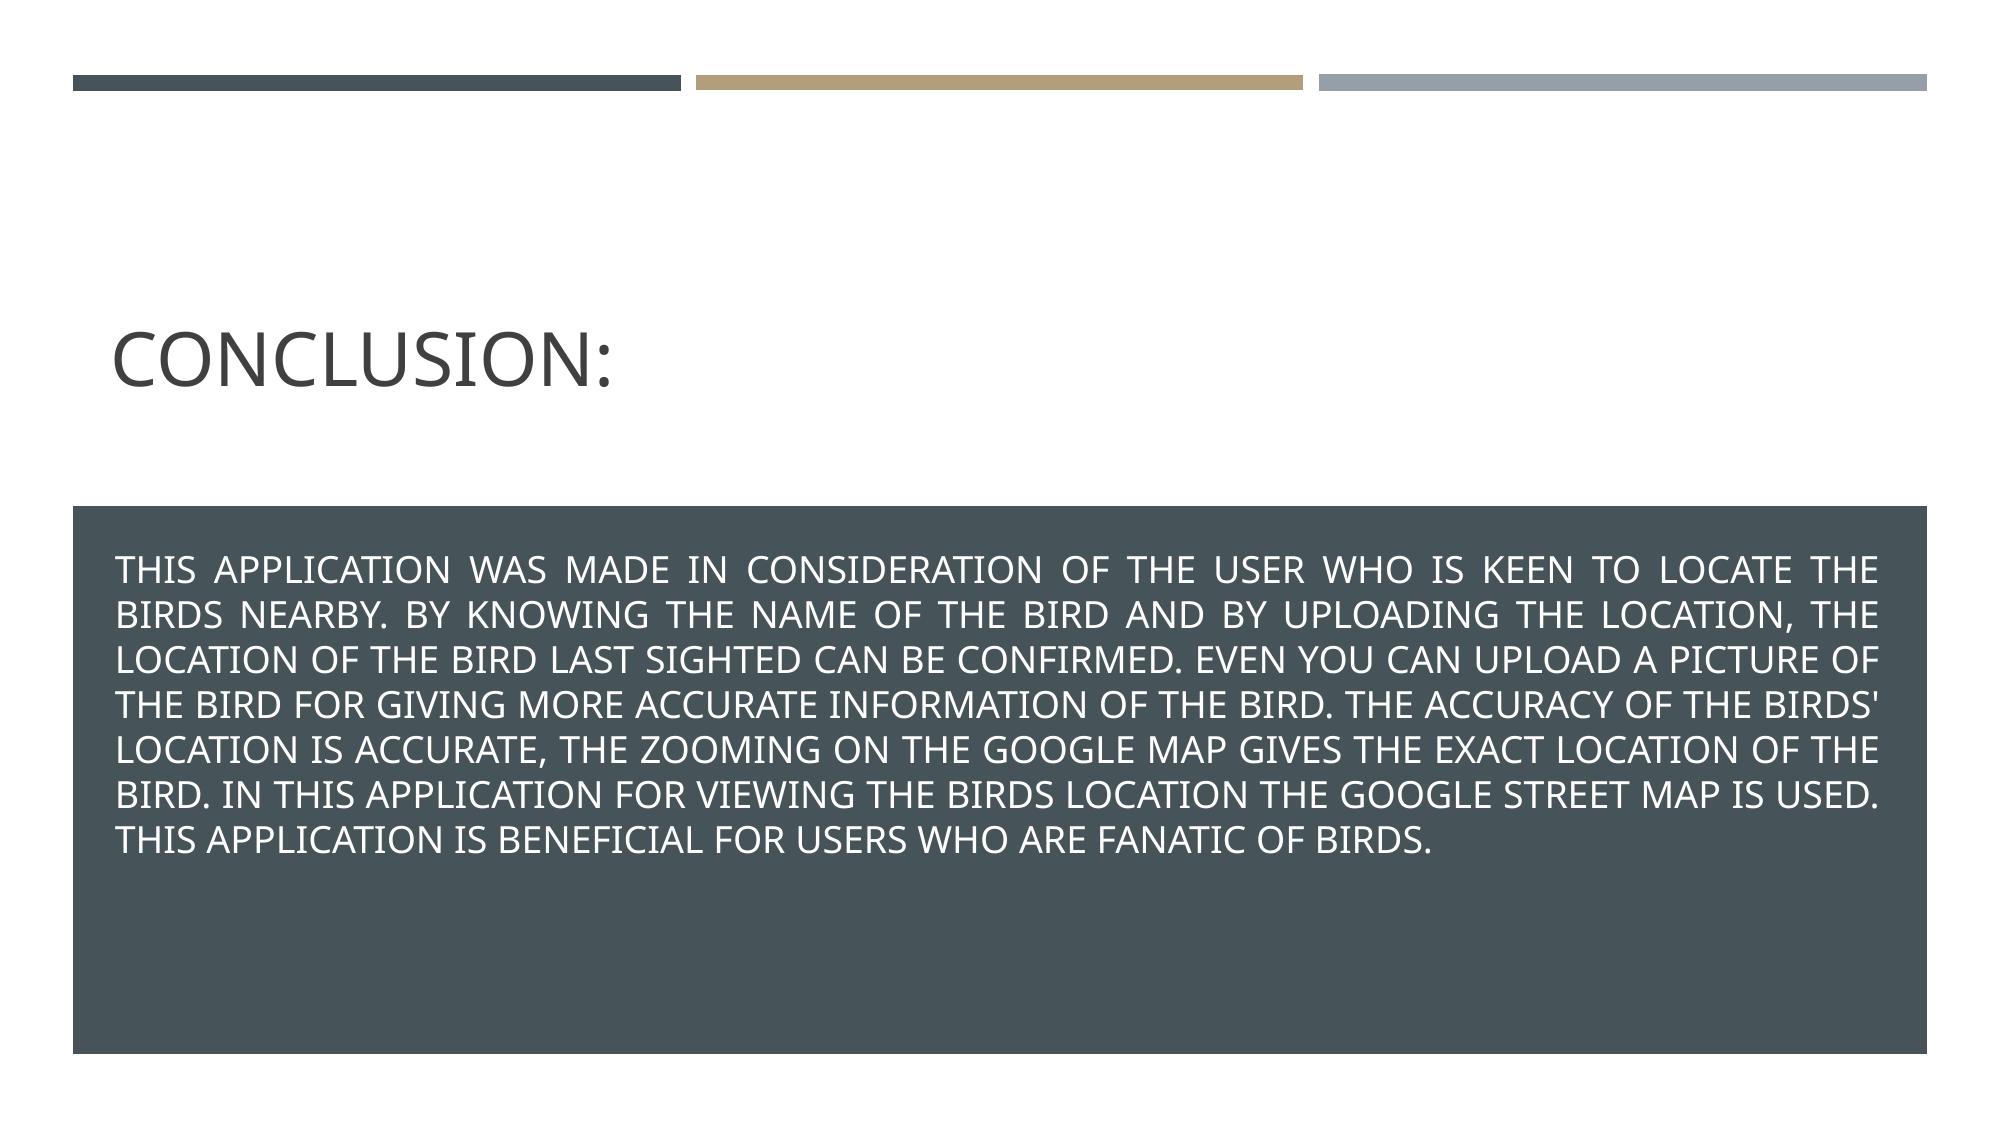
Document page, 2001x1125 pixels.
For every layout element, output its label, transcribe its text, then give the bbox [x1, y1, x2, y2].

title Conclusion: [95, 167, 1899, 410]
subtitle This application was made in consideration of the user who is keen to locate the birds nearby. By knowing the name of the bird and by uploading the location, the location of the bird last sighted can be confirmed. Even you can upload a picture of the bird for giving more accurate information of the bird. The accuracy of the birds' location is accurate, the zooming on the google map gives the exact location of the bird. In this application for viewing the birds location the google street map is used. This Application is beneficial for users who are fanatic of birds. [100, 539, 1904, 979]
